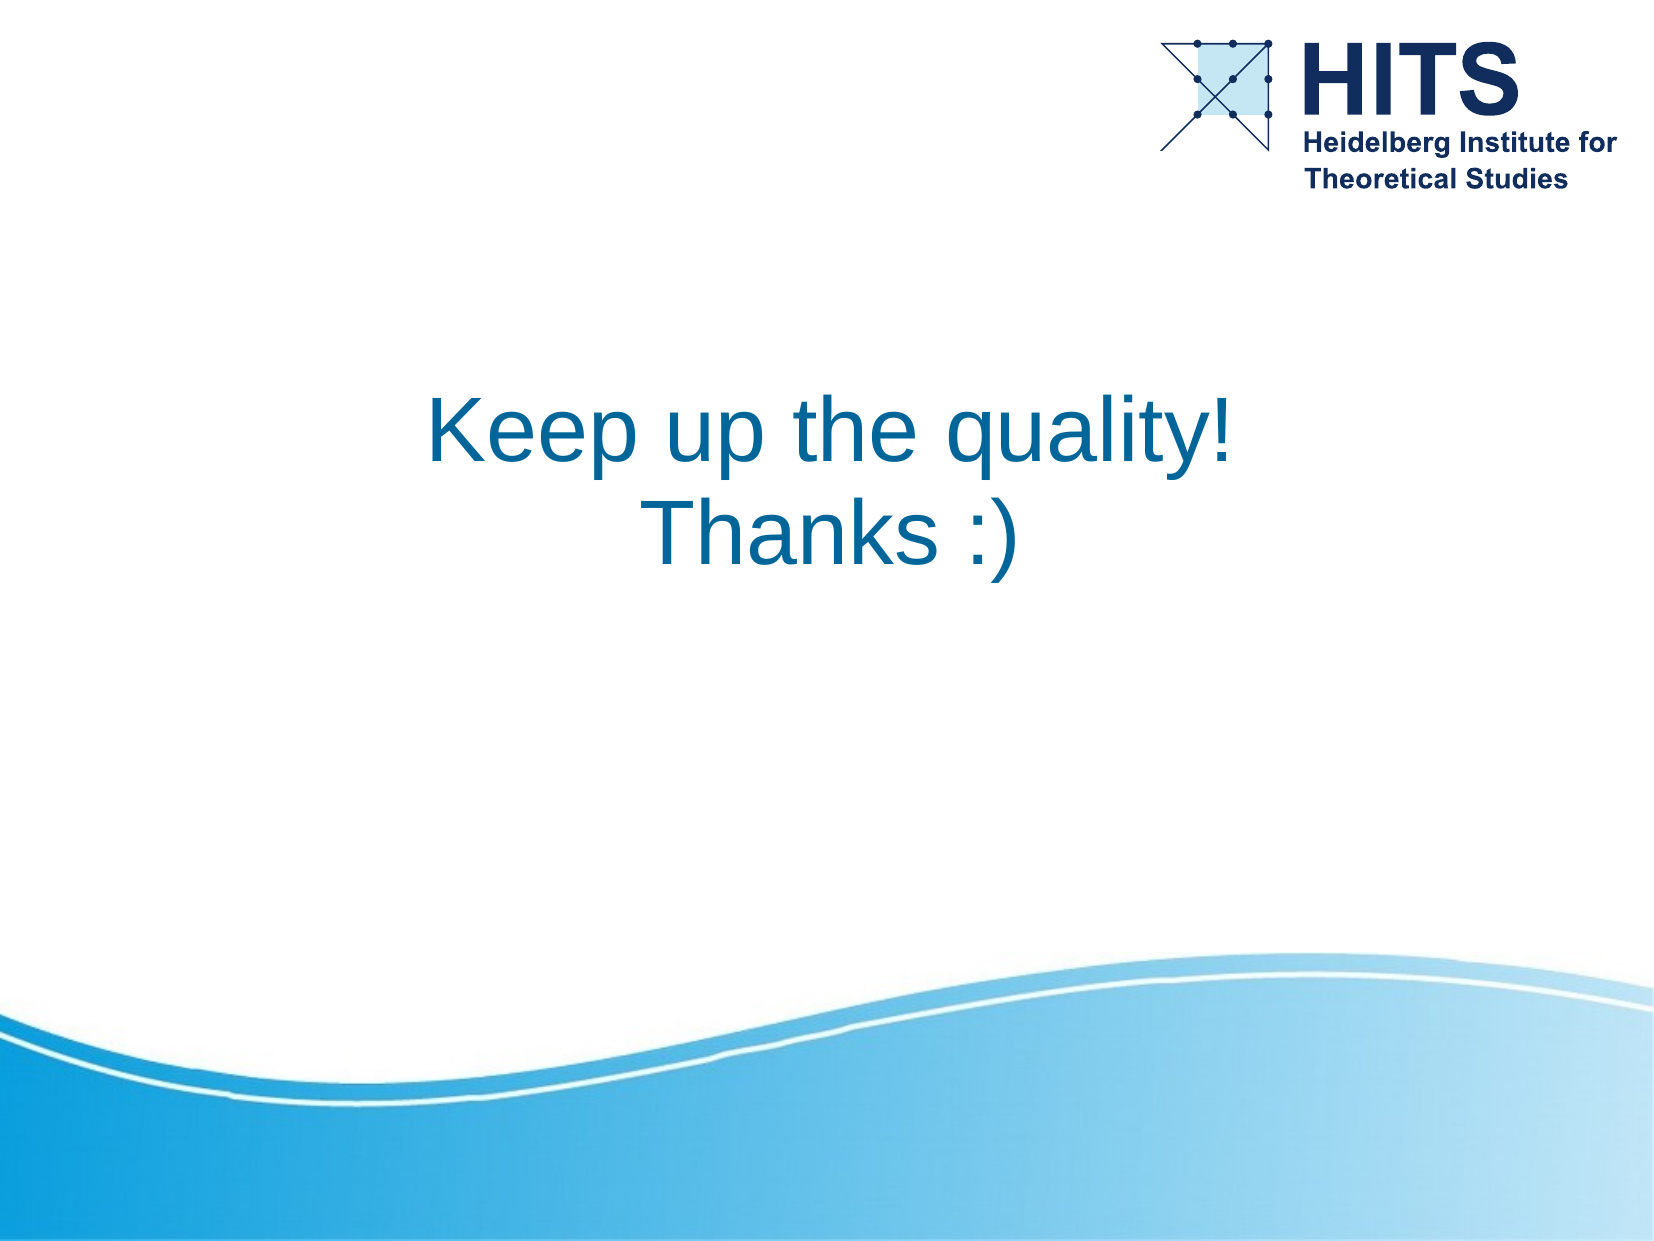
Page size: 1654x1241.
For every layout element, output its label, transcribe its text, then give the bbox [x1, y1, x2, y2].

picture [0, 952, 1654, 1241]
title Keep up the quality! Thanks :) [86, 377, 1576, 586]
